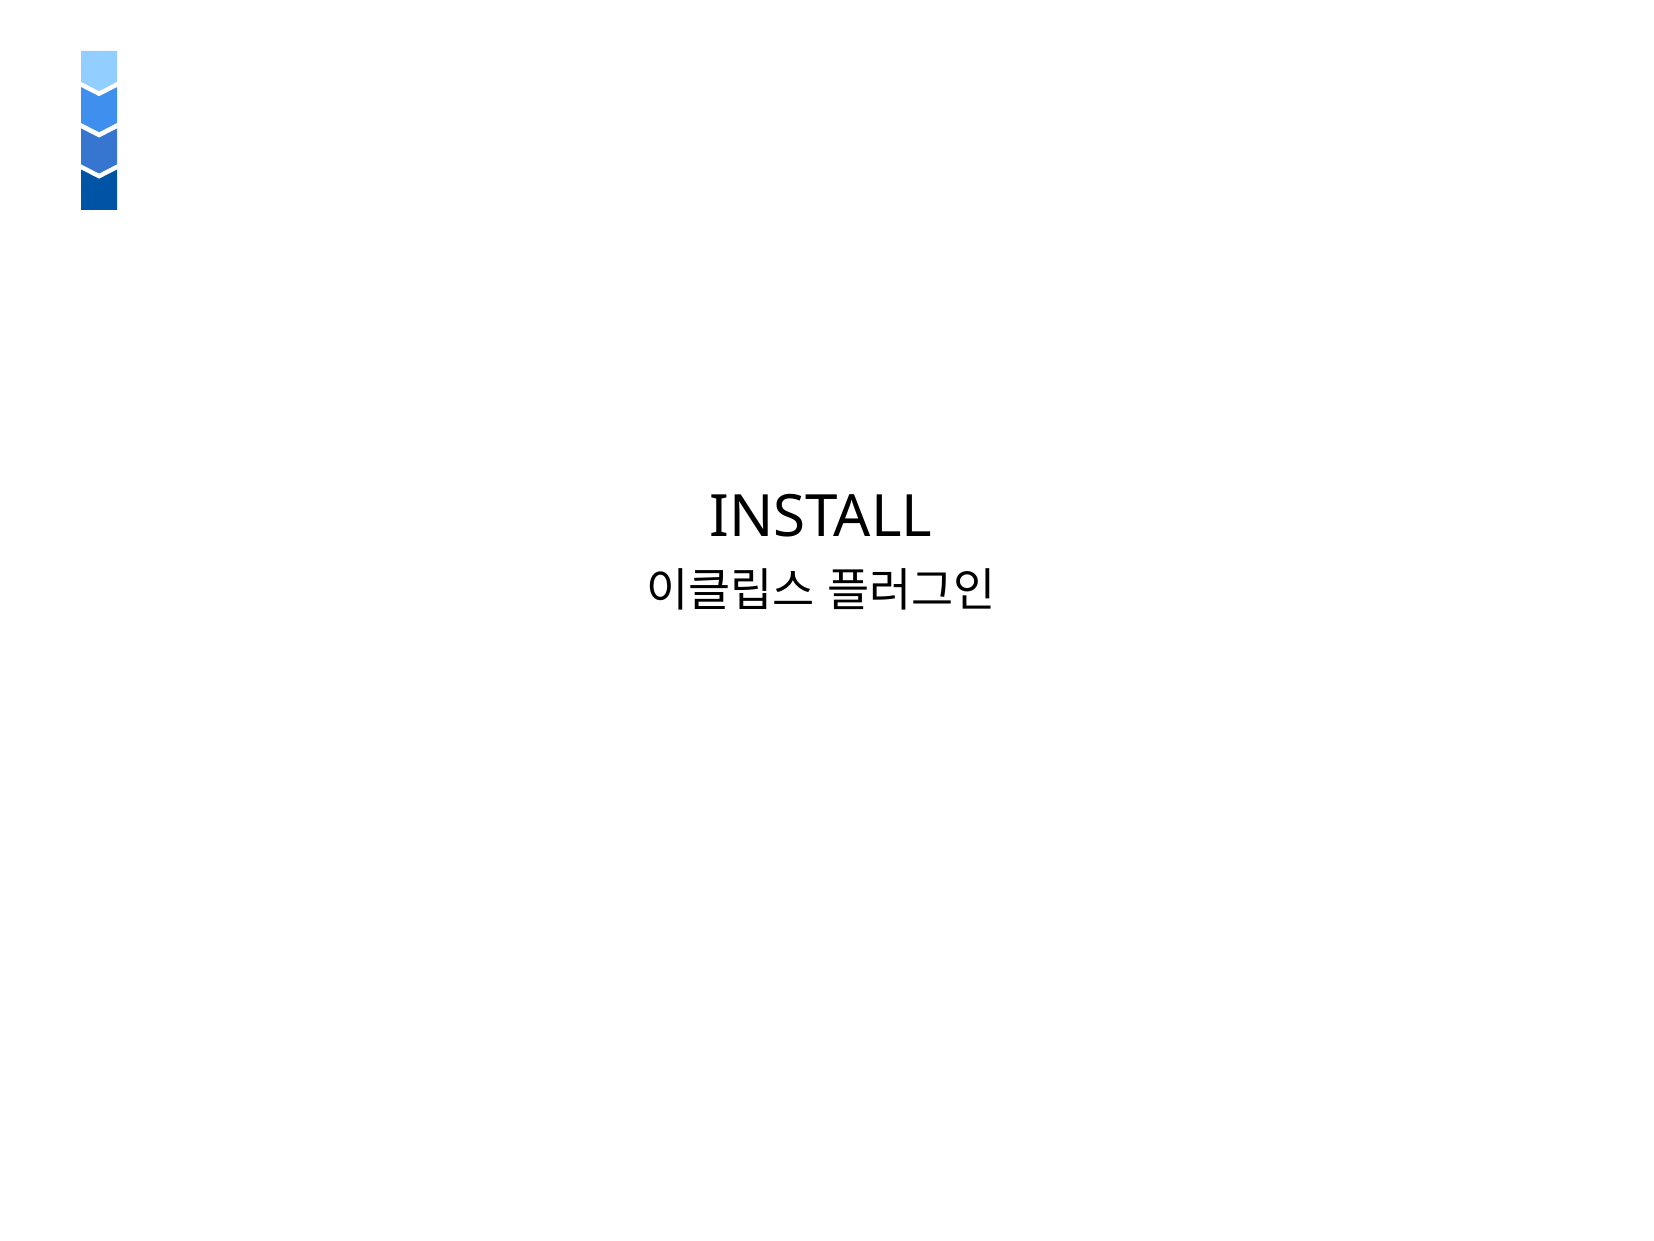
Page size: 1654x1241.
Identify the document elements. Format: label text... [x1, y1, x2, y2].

text_box INSTALL 이클립스 플러그인 [631, 466, 1019, 605]
picture [81, 47, 118, 213]
